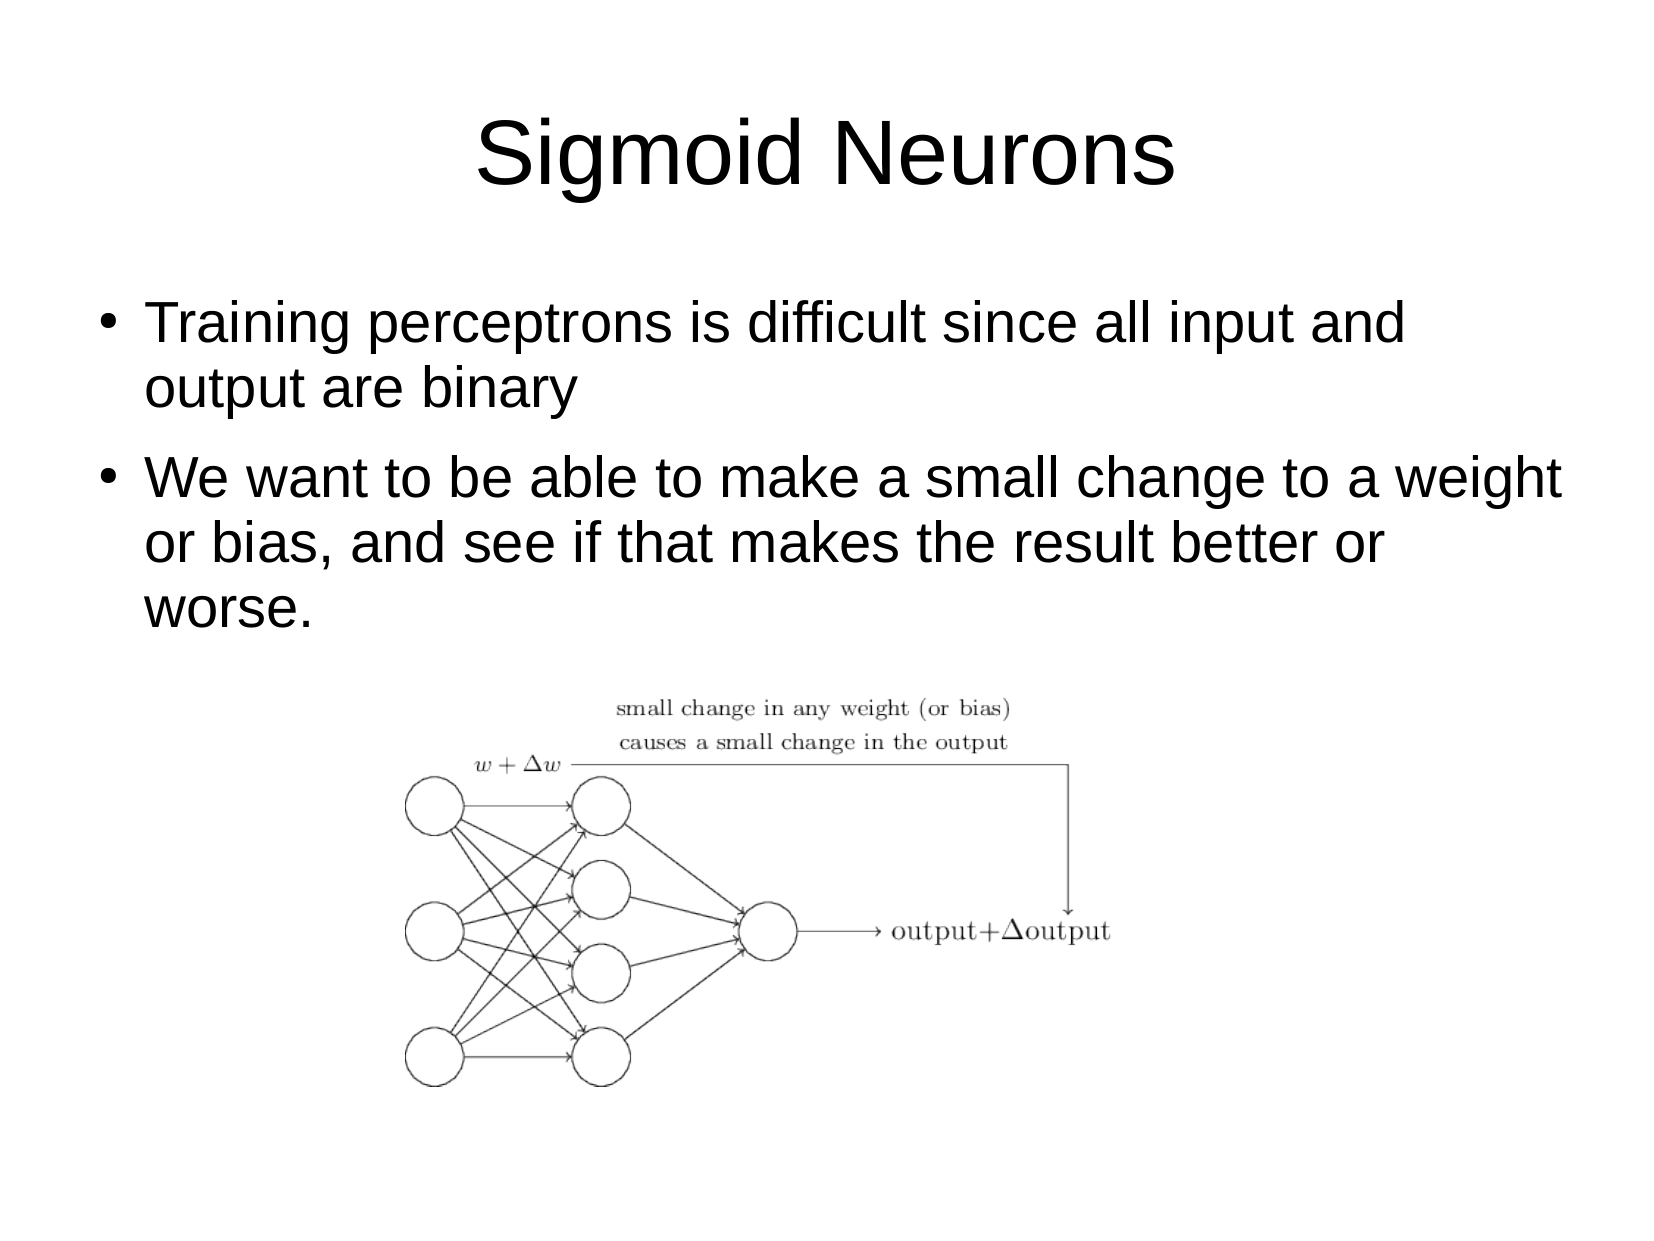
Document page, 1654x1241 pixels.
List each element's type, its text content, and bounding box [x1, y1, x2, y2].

picture [405, 689, 1121, 1087]
list Training perceptrons is difficult since all input and output are binary We want to be able to make a small change to a weight or bias, and see if that makes the result better or worse. [82, 290, 1571, 646]
title Sigmoid Neurons [82, 49, 1571, 257]
